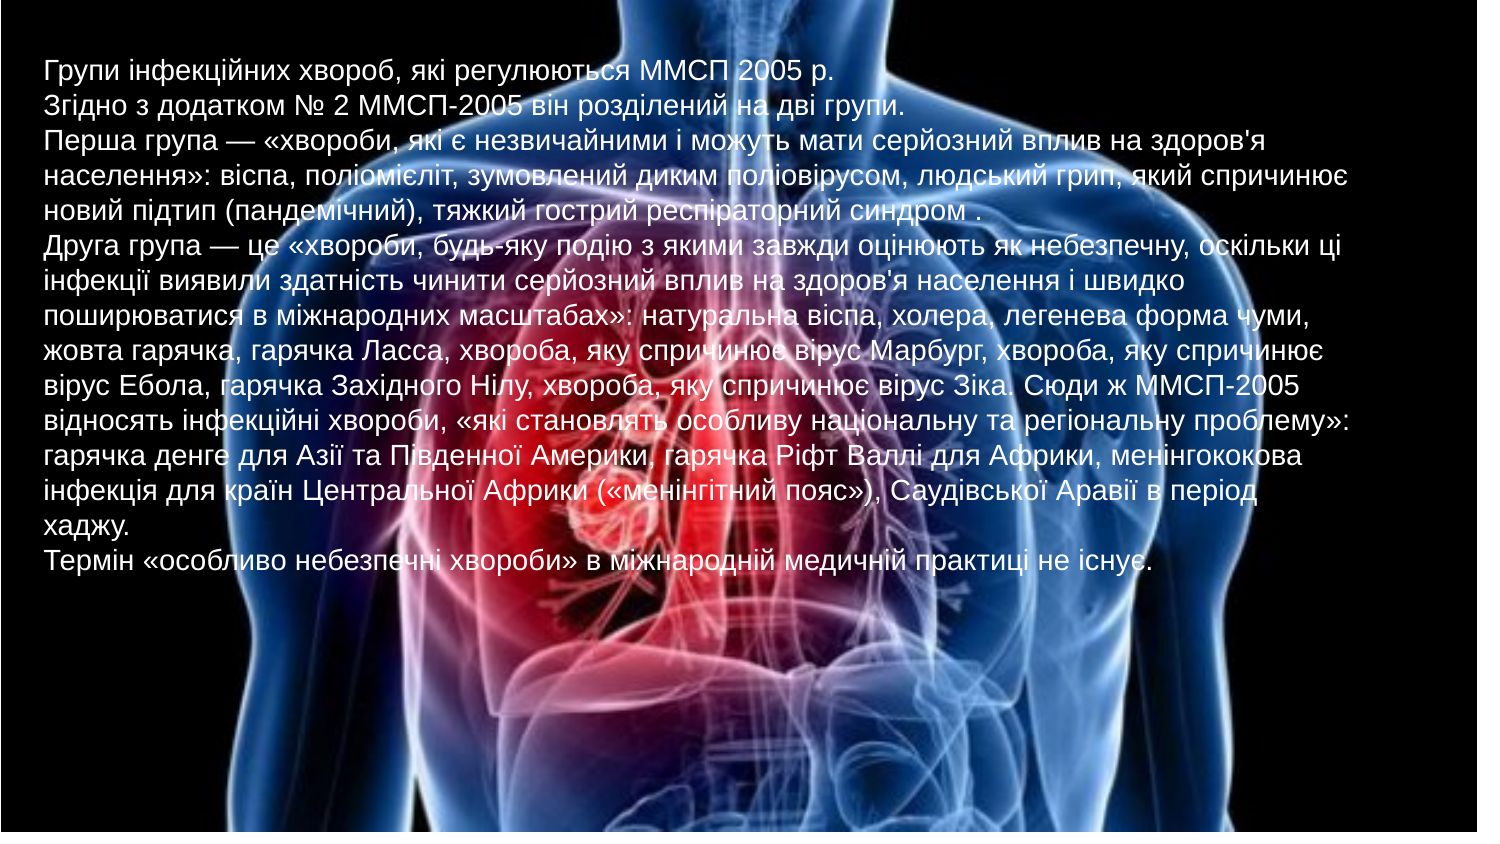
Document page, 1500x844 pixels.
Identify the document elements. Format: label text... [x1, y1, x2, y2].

text_box Групи інфекційних хвороб, які регулюються ММСП 2005 р. Згідно з додатком № 2 ММСП-2005 він розділений на дві групи. Перша група — «хвороби, які є незвичайними і можуть мати серйозний вплив на здоров'я населення»: віспа, поліомієліт, зумовлений диким поліовірусом, людський грип, який спричинює новий підтип (пандемічний), тяжкий гострий респіраторний синдром . Друга група — це «хвороби, будь-яку подію з якими завжди оцінюють як небезпечну, оскільки ці інфекції виявили здатність чинити серйозний вплив на здоров'я населення і швидко поширюватися в міжнародних масштабах»: натуральна віспа, холера, легенева форма чуми, жовта гарячка, гарячка Ласса, хвороба, яку спричинює вірус Марбург, хвороба, яку спричинює вірус Ебола, гарячка Західного Нілу, хвороба, яку спричинює вірус Зіка. Сюди ж ММСП-2005 відносять інфекційні хвороби, «які становлять особливу національну та регіональну проблему»: гарячка денге для Азії та Південної Америки, гарячка Ріфт Валлі для Африки, менінгококова інфекція для країн Центральної Африки («менінгітний пояс»), Саудівської Аравії в період хаджу. Термін «особливо небезпечні хвороби» в міжнародній медичній практиці не існує. [28, 36, 1369, 767]
picture [1, 0, 1477, 832]
